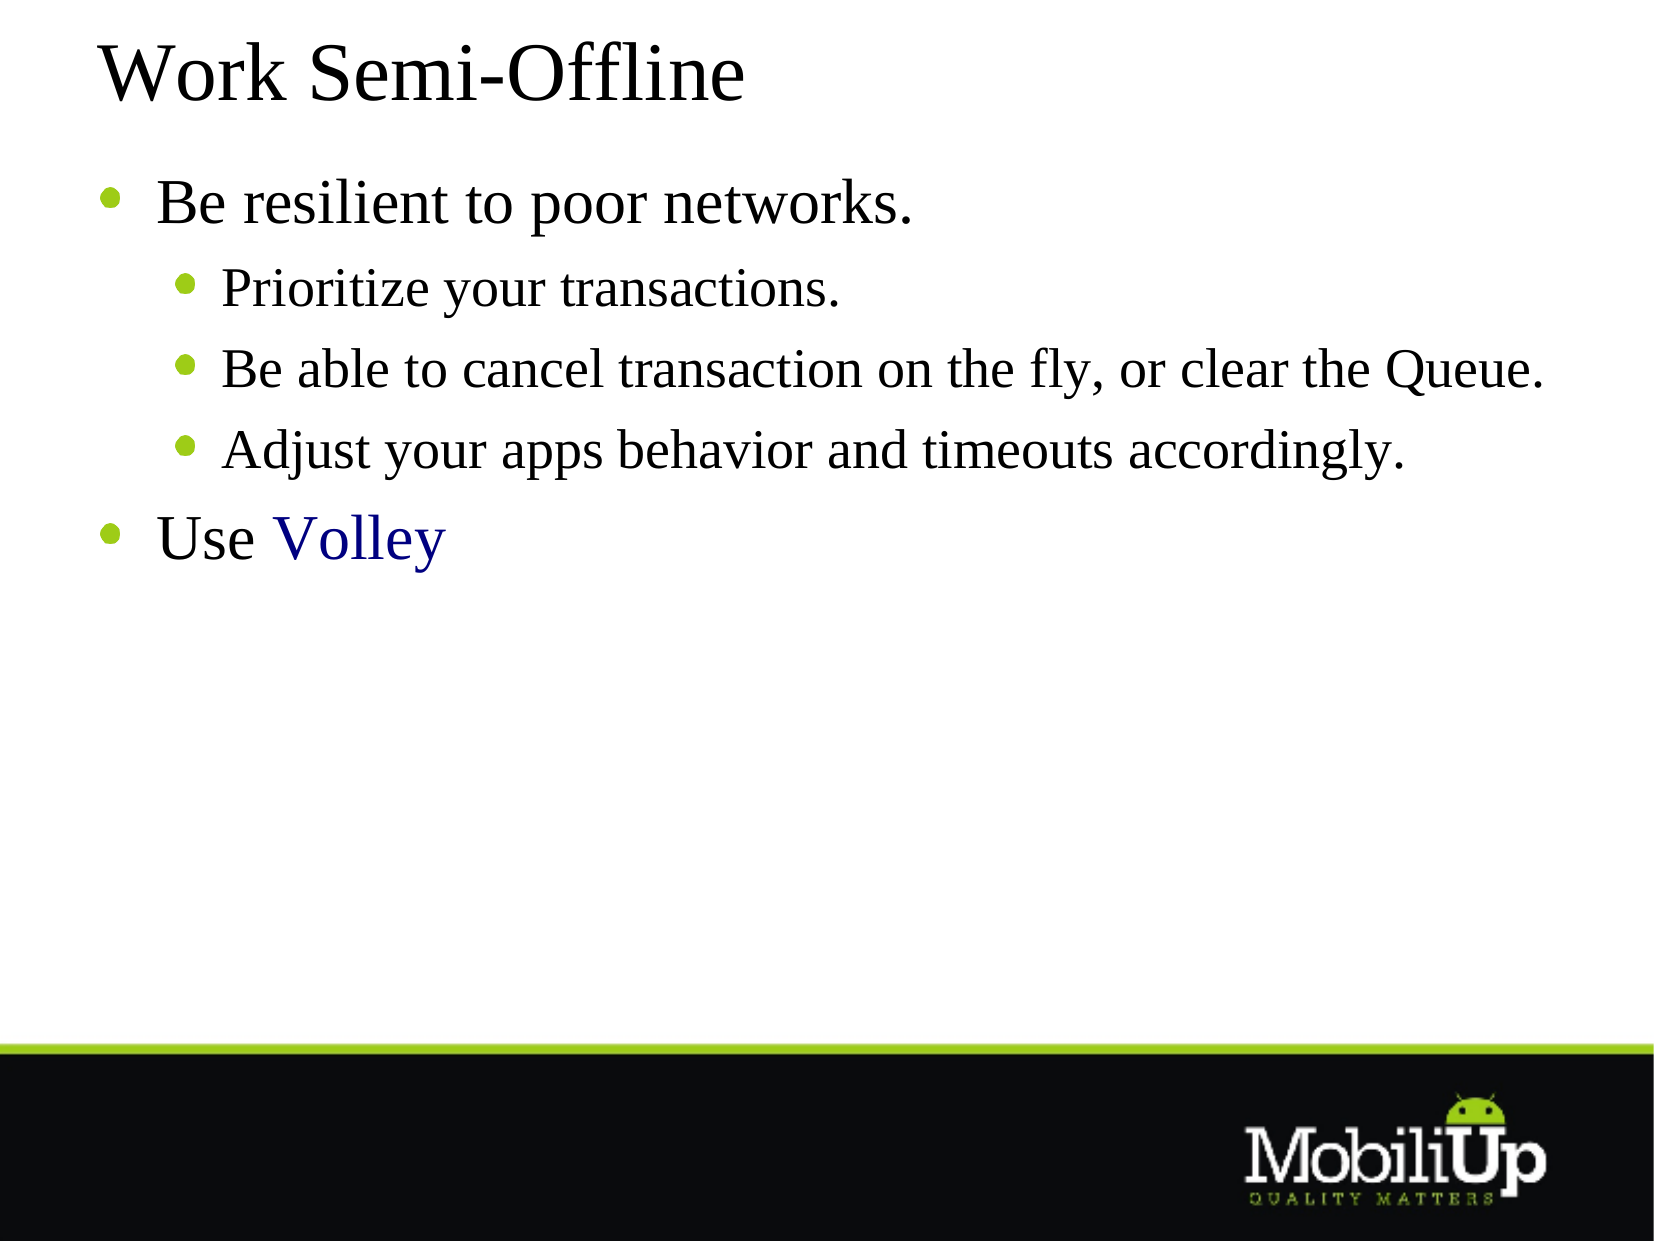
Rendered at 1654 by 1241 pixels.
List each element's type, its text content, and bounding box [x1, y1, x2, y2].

list Be resilient to poor networks. Prioritize your transactions. Be able to cancel transaction on the fly, or clear the Queue. Adjust your apps behavior and timeouts accordingly. Use Volley [85, 151, 1574, 871]
title Work Semi-Offline [82, 9, 1571, 125]
picture [0, 0, 1654, 1241]
